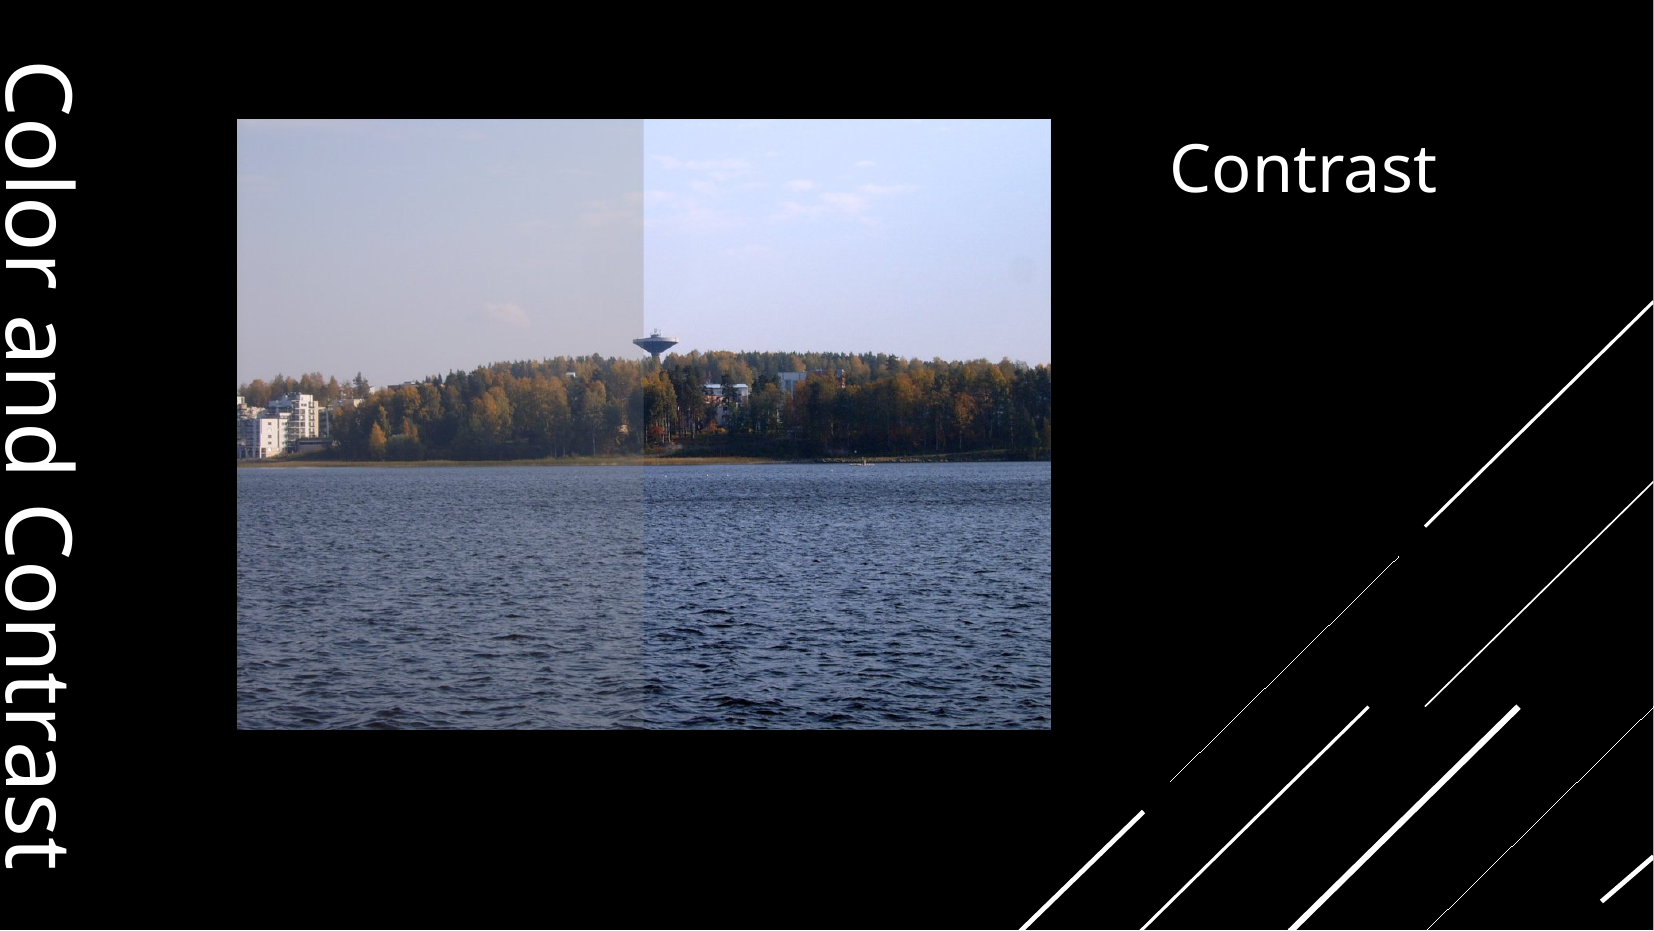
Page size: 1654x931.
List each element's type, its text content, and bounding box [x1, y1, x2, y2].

title Color and Contrast [0, 0, 120, 931]
picture [237, 119, 1051, 730]
text_box Contrast [1155, 113, 1636, 211]
